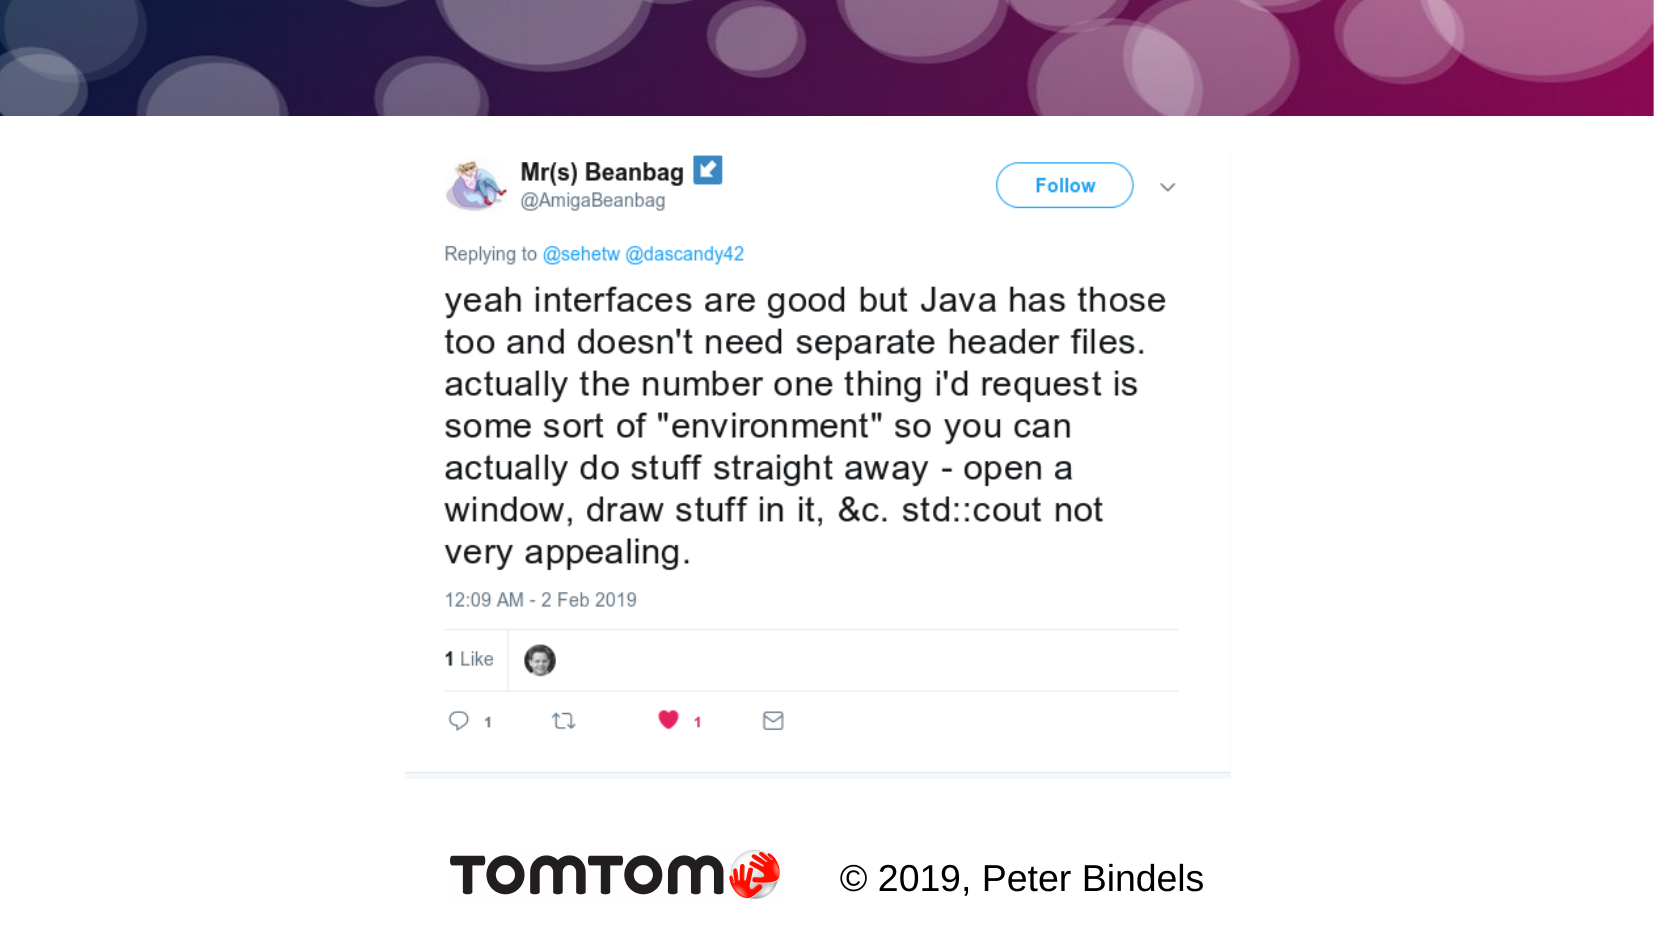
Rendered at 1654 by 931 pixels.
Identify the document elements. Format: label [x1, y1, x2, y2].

picture [405, 150, 1231, 779]
picture [0, 0, 1654, 116]
picture [450, 847, 784, 906]
